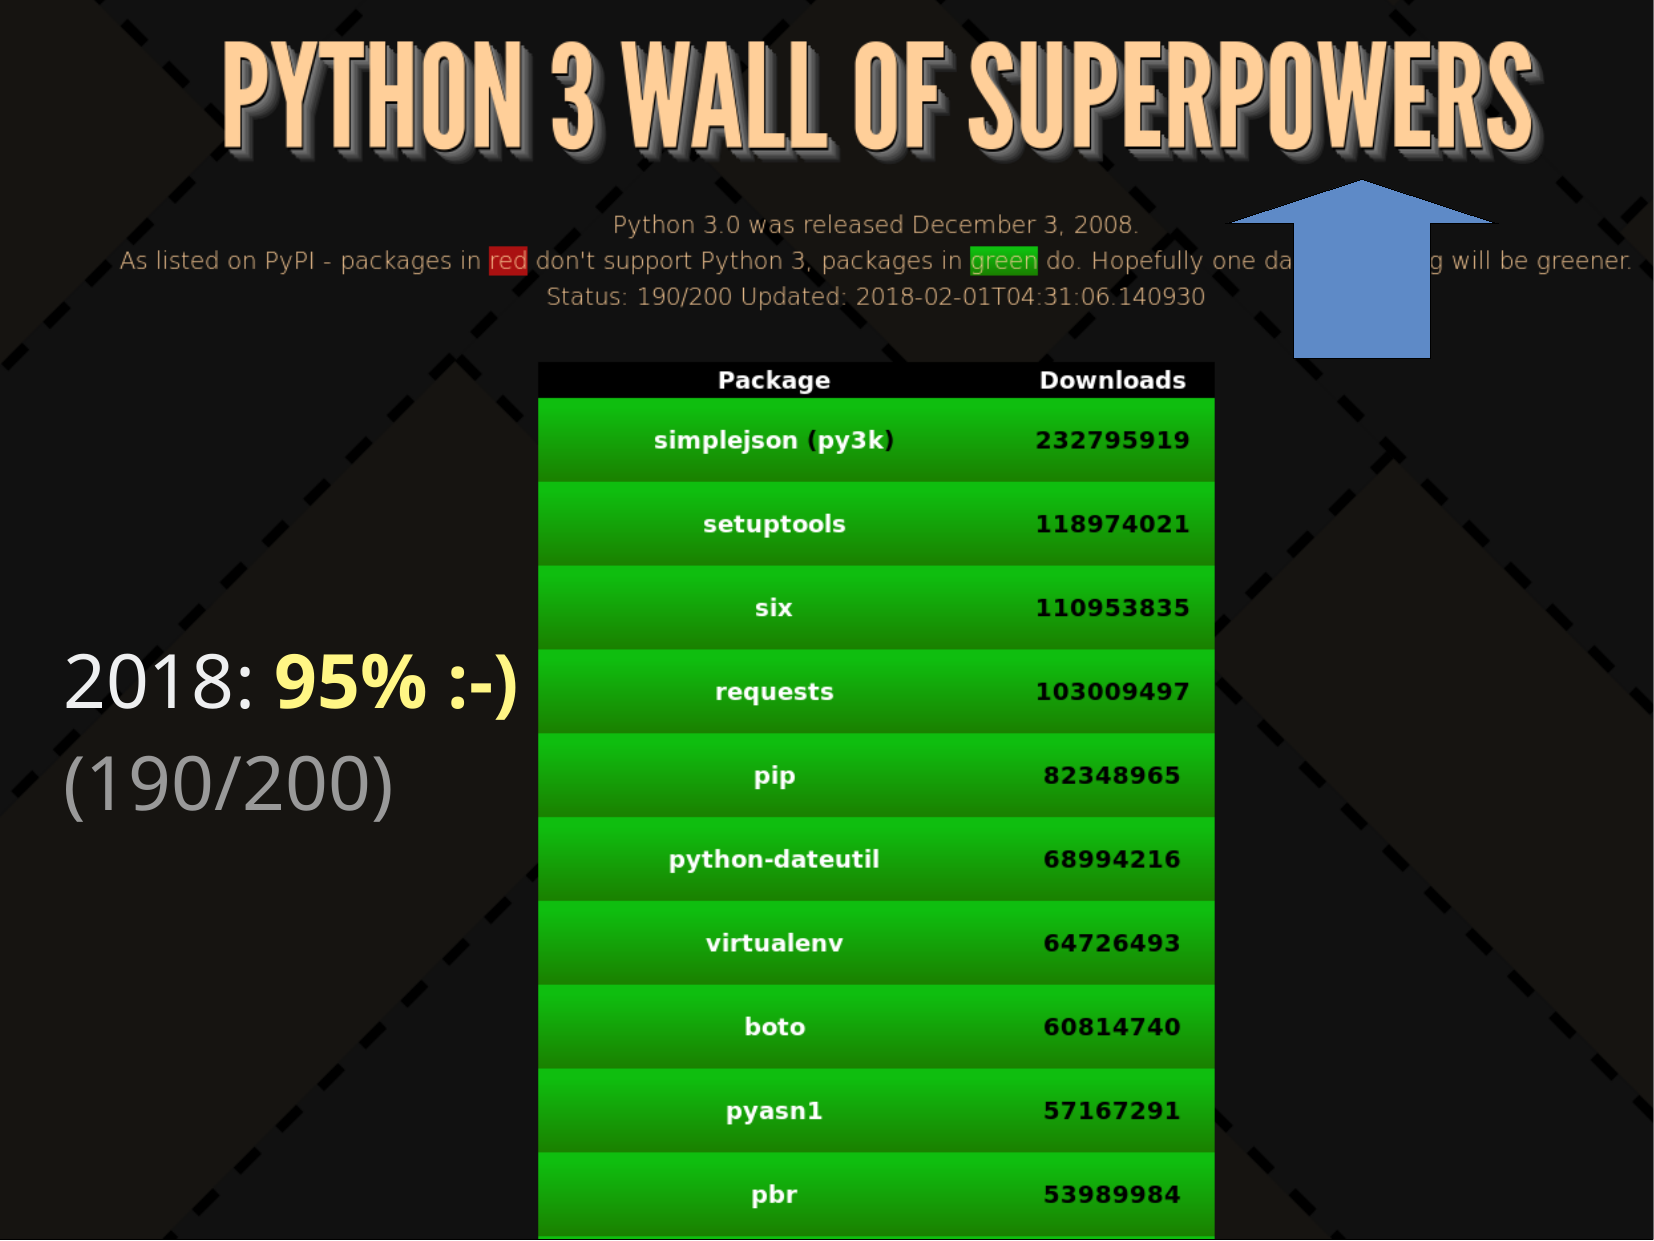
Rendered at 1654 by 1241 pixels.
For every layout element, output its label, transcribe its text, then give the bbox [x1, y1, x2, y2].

text_box 2018: 95% :-) (190/200) [48, 620, 514, 803]
picture [0, 0, 1654, 1239]
text_box [1225, 179, 1499, 359]
